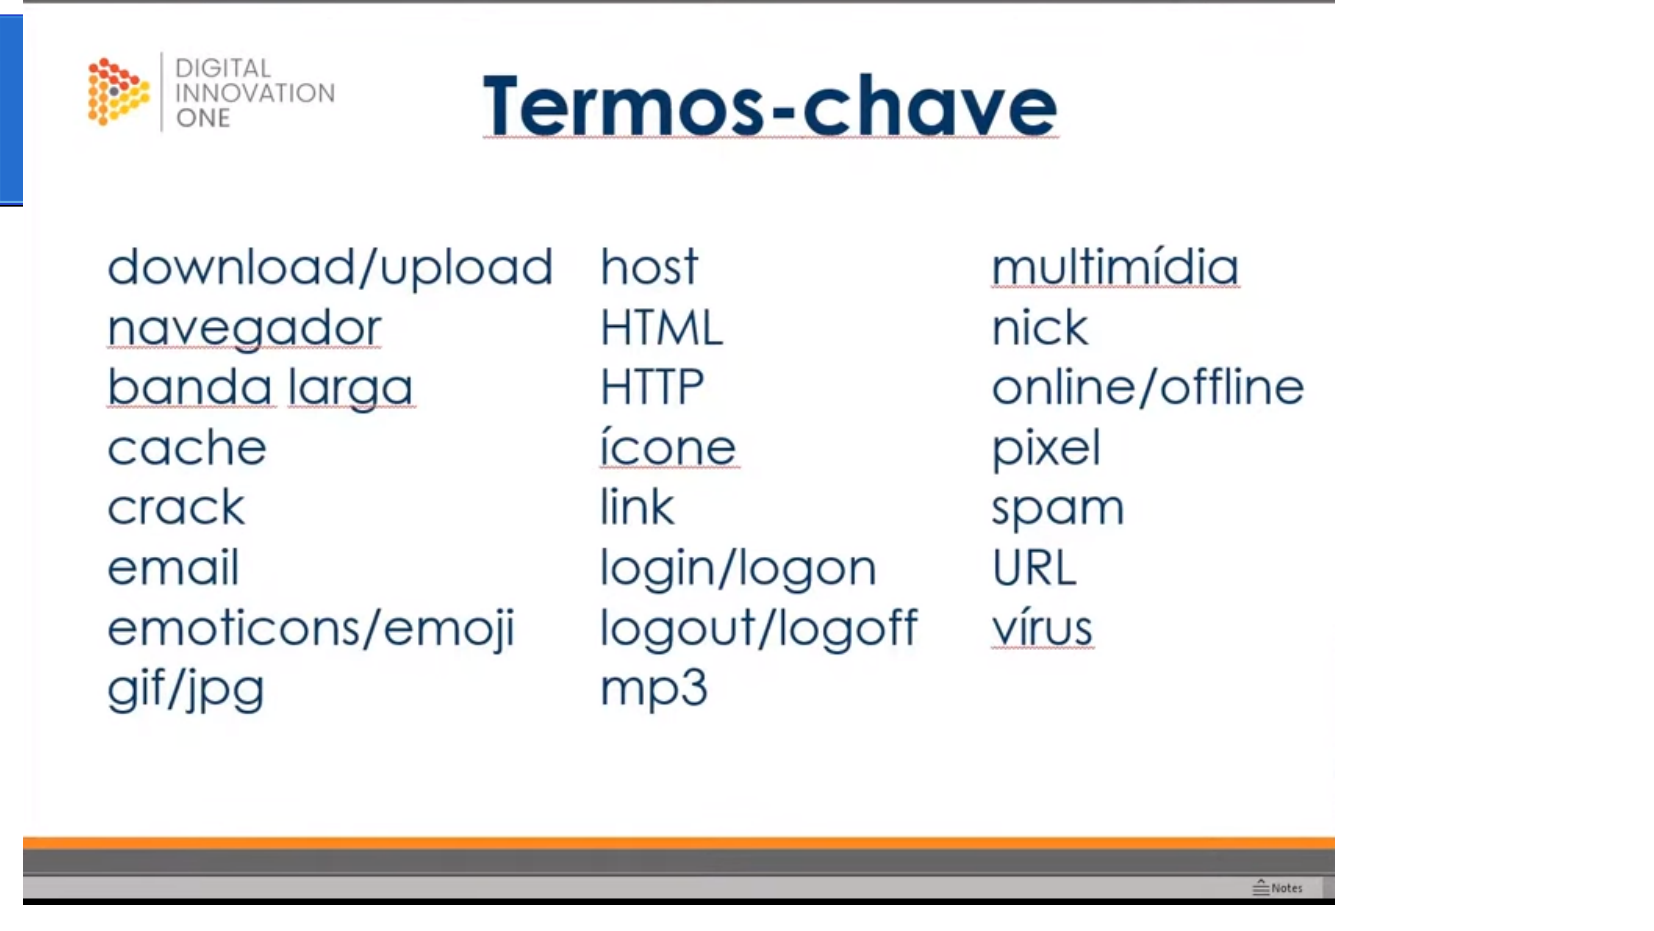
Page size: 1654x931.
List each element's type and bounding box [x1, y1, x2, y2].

picture [23, 0, 1335, 905]
